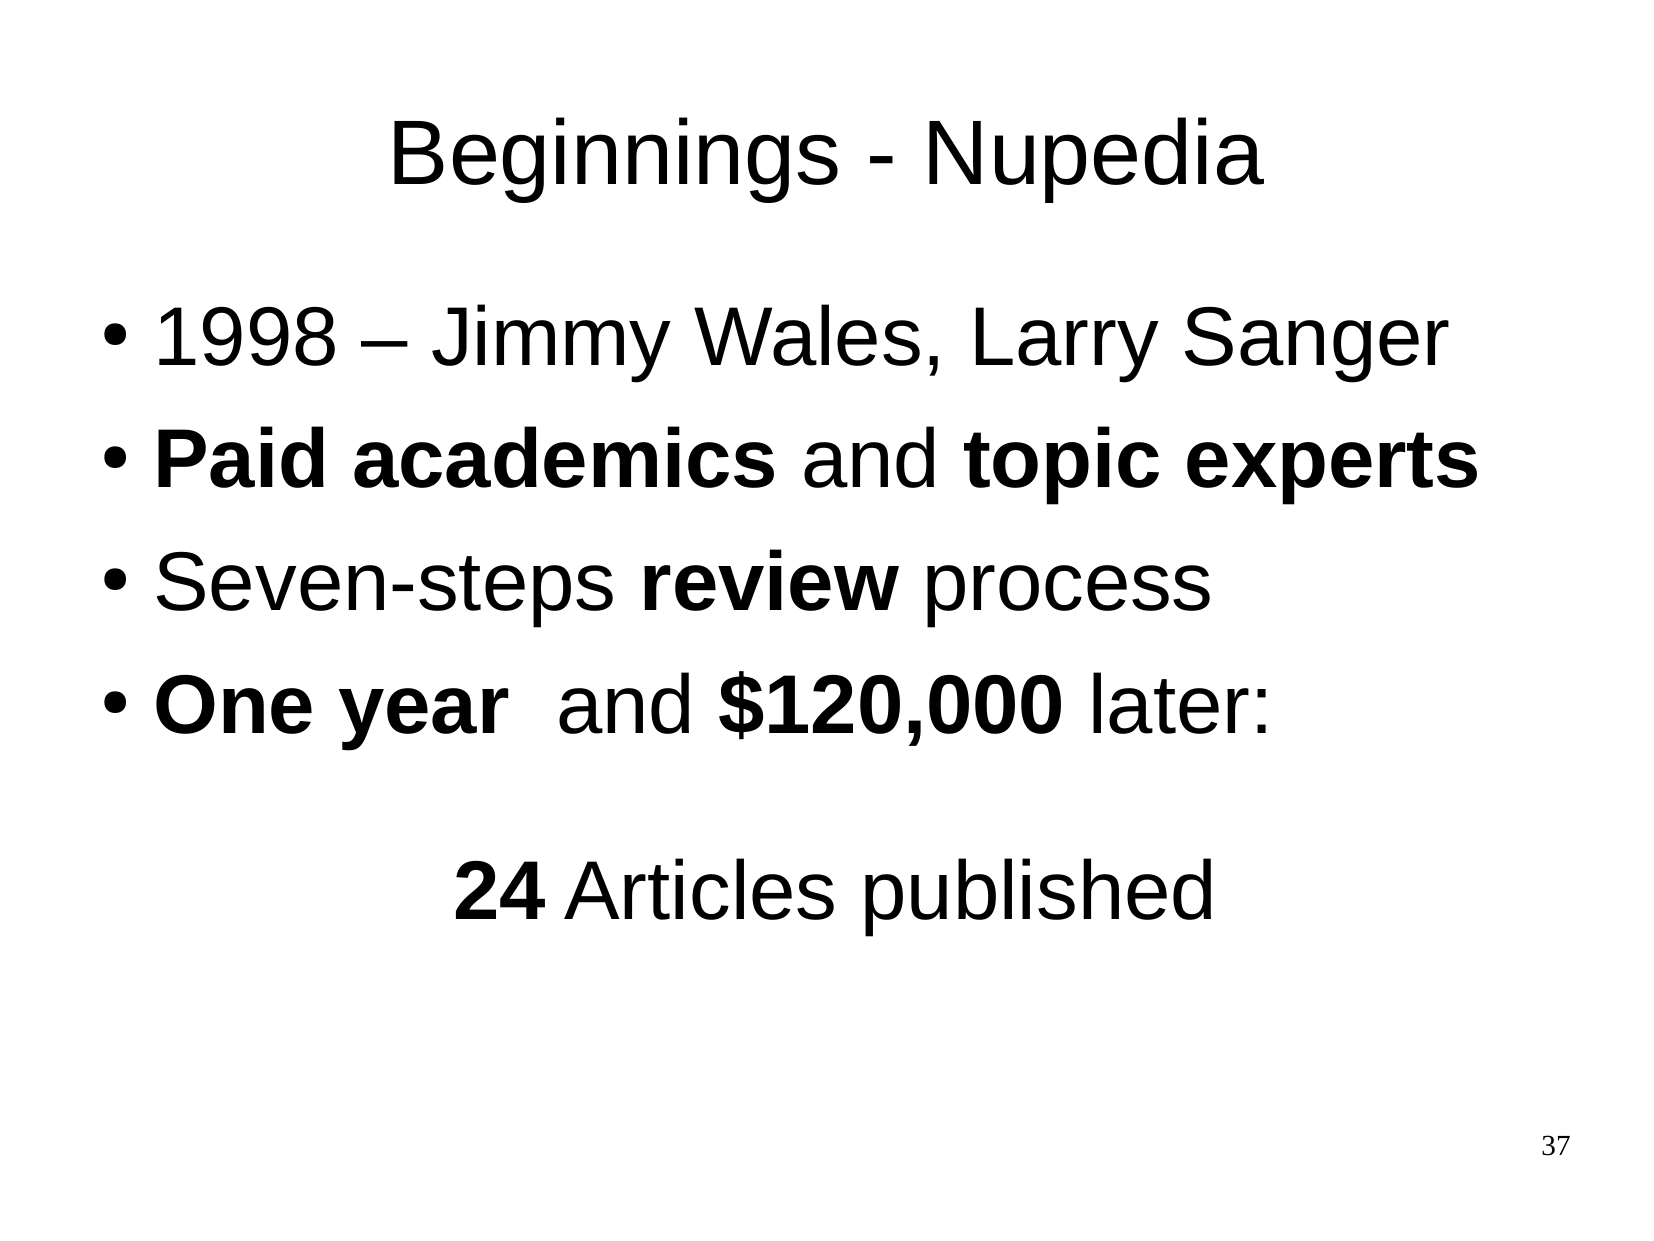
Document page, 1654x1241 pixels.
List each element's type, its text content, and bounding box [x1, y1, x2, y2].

title Beginnings - Nupedia [82, 49, 1571, 257]
list 1998 – Jimmy Wales, Larry Sanger Paid academics and topic experts Seven-steps review process One year and $120,000 later: 24 Articles published [82, 290, 1571, 1094]
